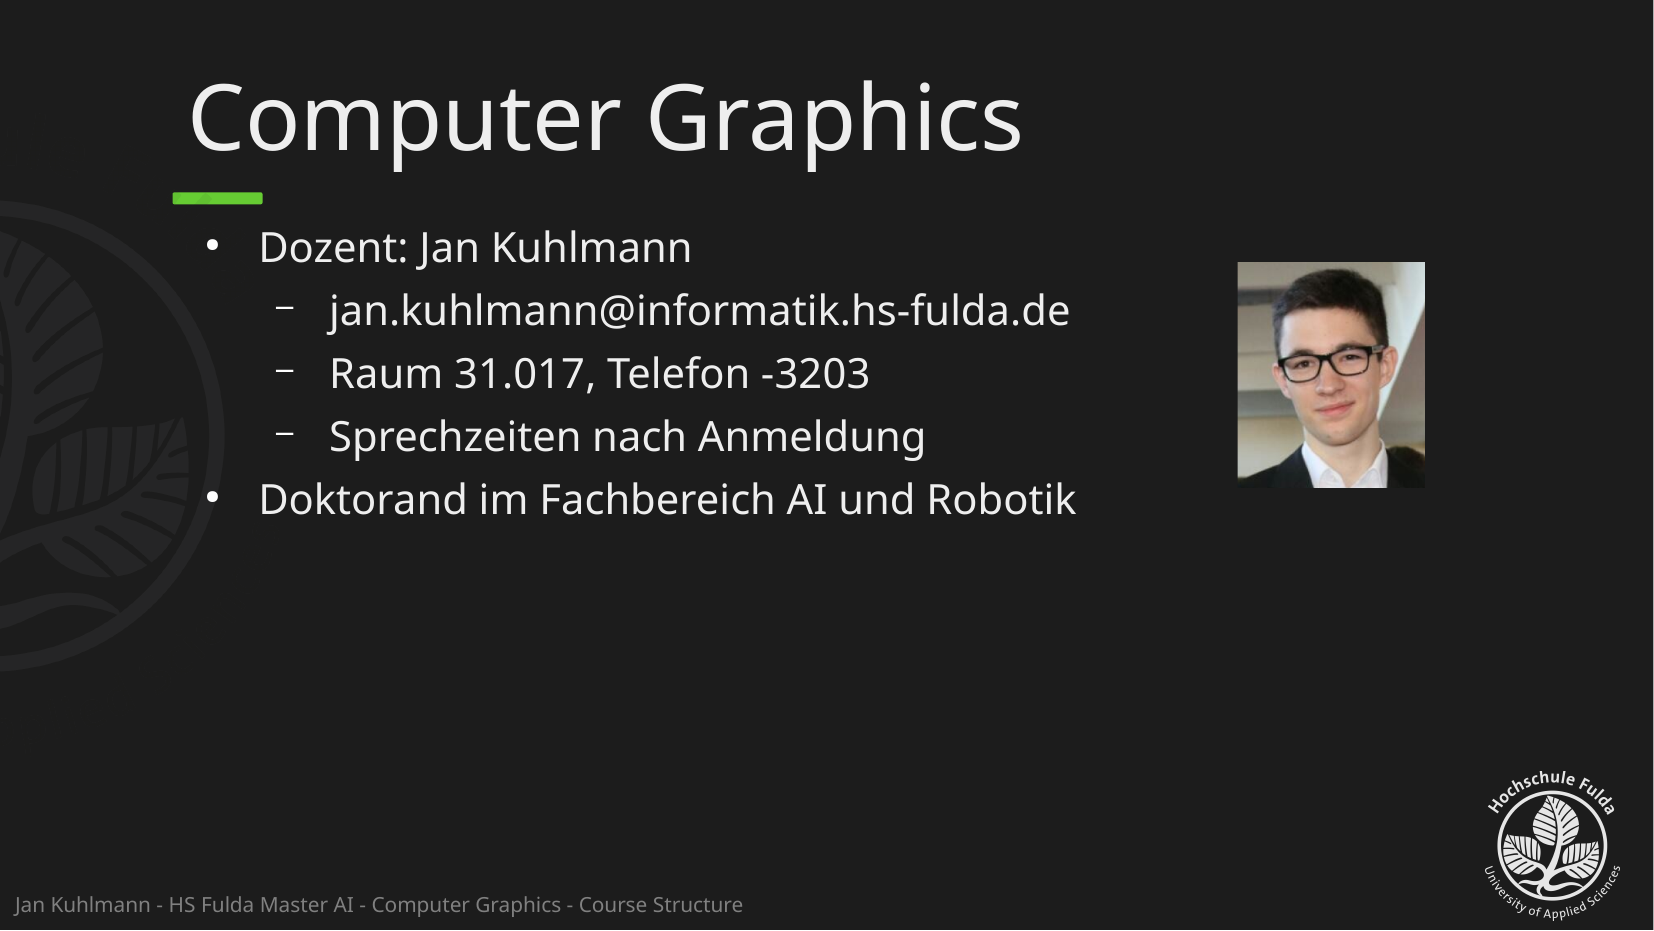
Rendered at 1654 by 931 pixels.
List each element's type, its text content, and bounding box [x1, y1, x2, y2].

title Computer Graphics [187, 37, 1571, 193]
picture [1237, 262, 1425, 488]
picture [1485, 771, 1620, 921]
list Dozent: Jan Kuhlmann jan.kuhlmann@informatik.hs-fulda.de Raum 31.017, Telefon -3203 Sprechzeiten nach Anmeldung Doktorand im Fachbereich AI und Robotik [187, 217, 1571, 758]
